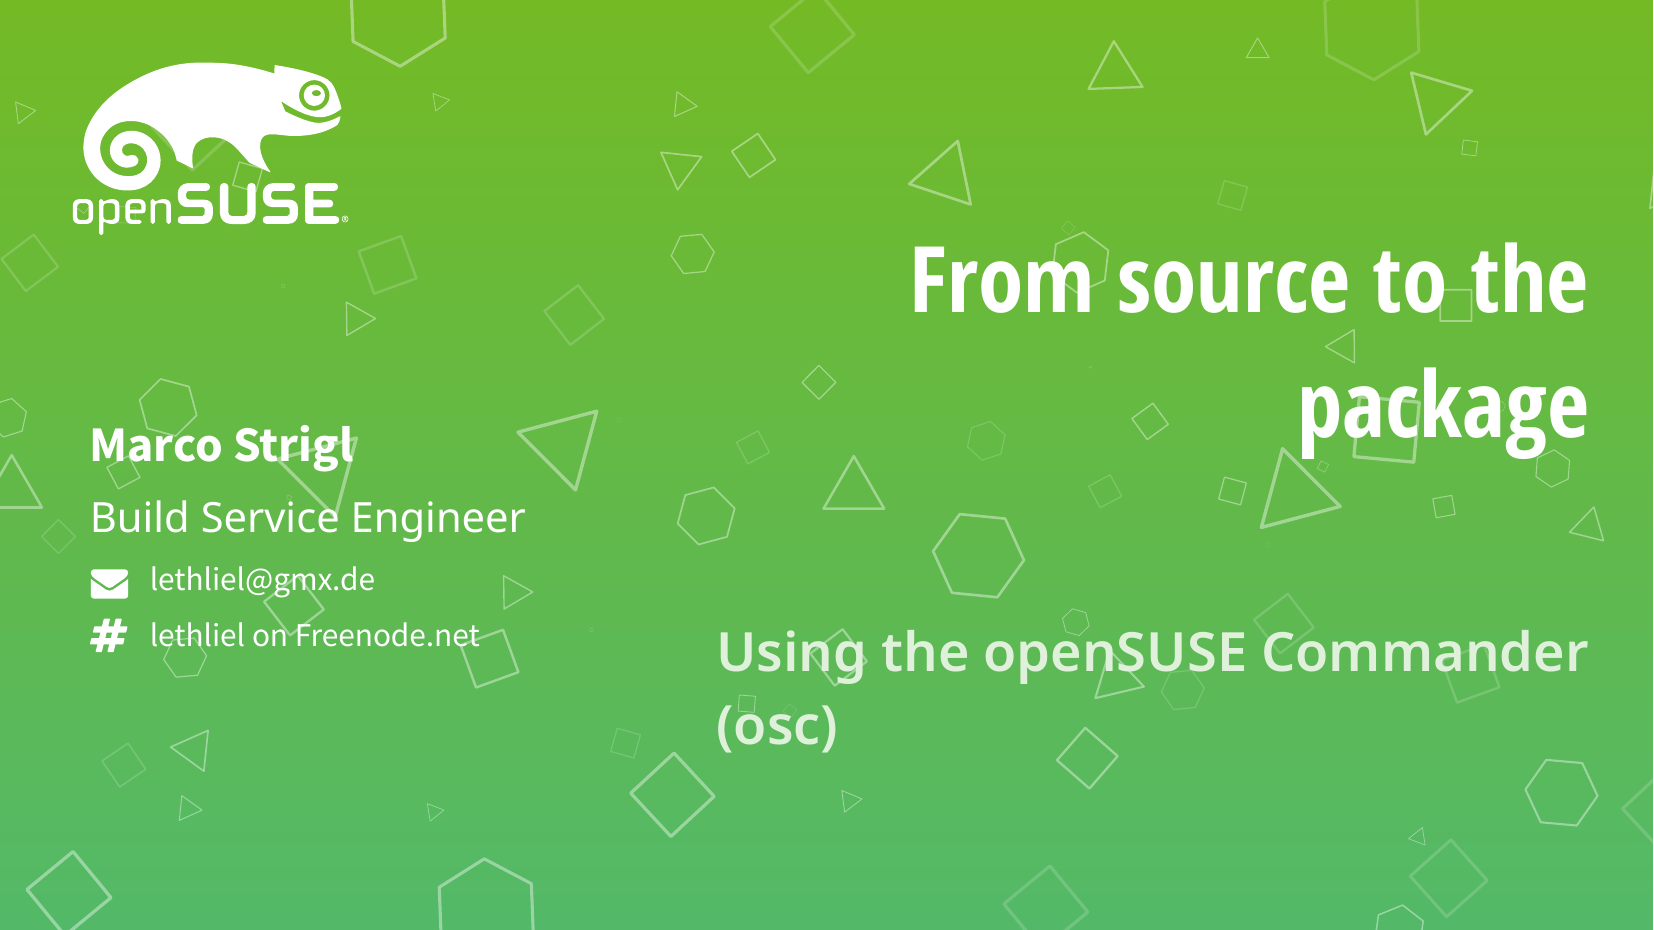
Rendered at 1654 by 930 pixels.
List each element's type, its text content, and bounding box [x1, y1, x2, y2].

picture [90, 565, 129, 605]
text_box lethliel on Freenode.net [135, 606, 601, 664]
text_box Build Service Engineer [75, 483, 601, 551]
text_box lethliel@gmx.de [135, 550, 601, 606]
subtitle Using the openSUSE Commander (osc) [630, 465, 1591, 772]
picture [90, 617, 128, 656]
text_box Marco Strigl [75, 405, 601, 483]
title From source to the package [630, 104, 1591, 465]
